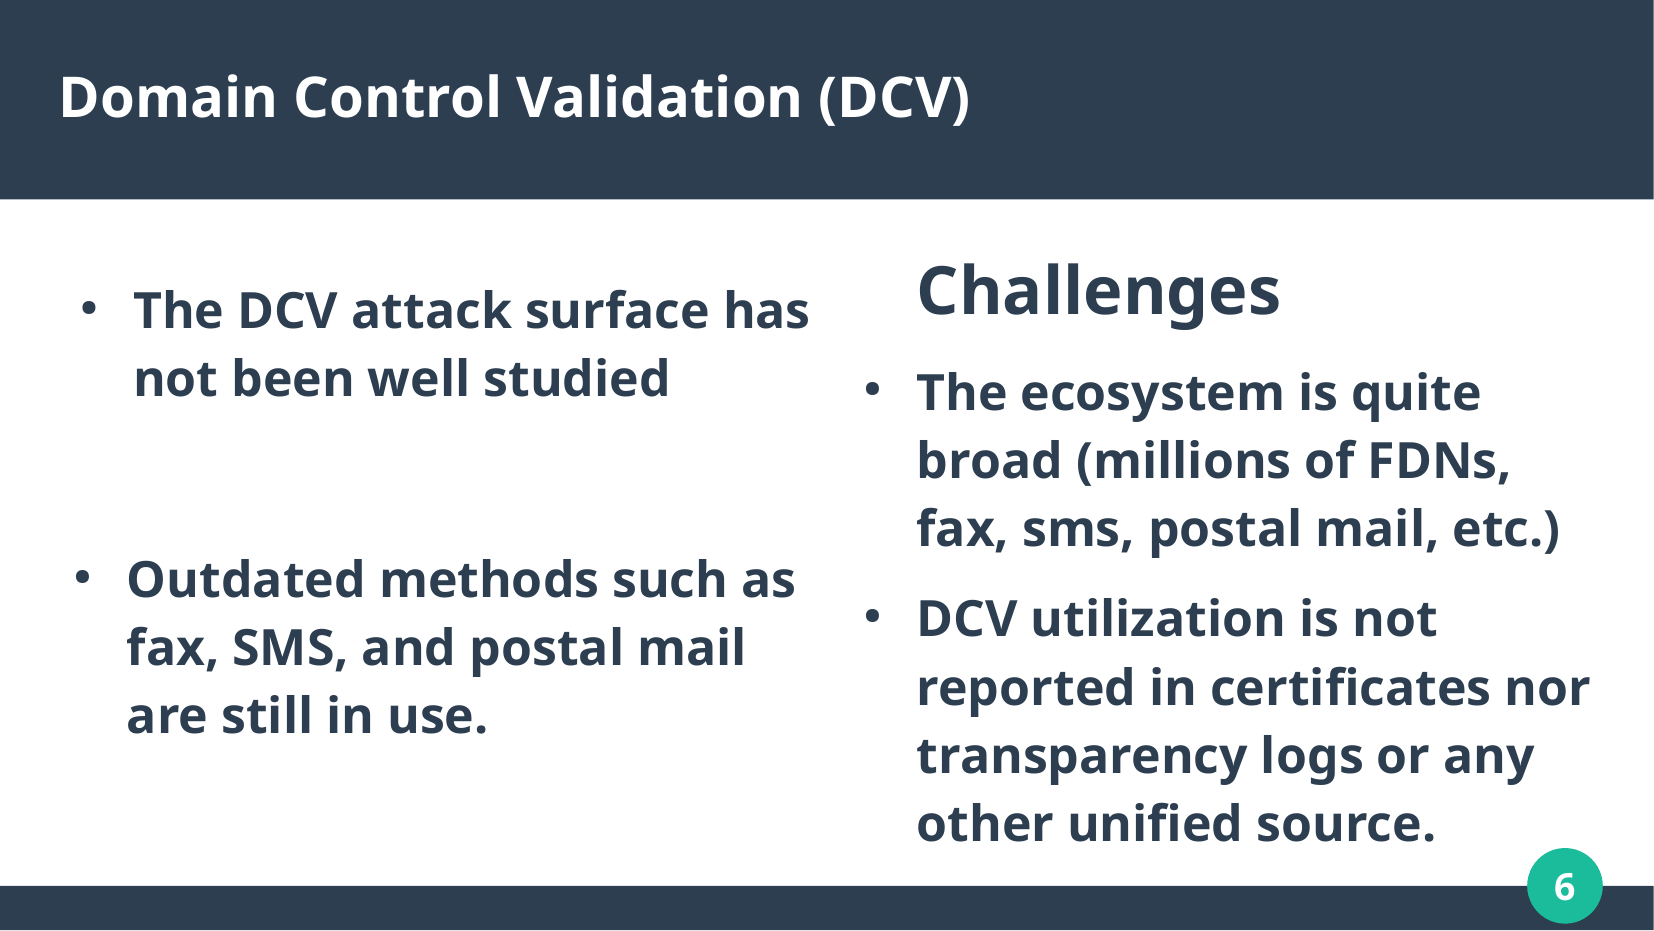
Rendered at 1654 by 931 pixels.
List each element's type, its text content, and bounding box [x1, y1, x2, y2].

list Challenges The ecosystem is quite broad (millions of FDNs, fax, sms, postal mail, etc.) DCV utilization is not reported in certificates nor transparency logs or any other unified source. [845, 243, 1596, 864]
title Domain Control Validation (DCV) [59, 37, 1595, 155]
list Outdated methods such as fax, SMS, and postal mail are still in use. [55, 543, 806, 777]
list The DCV attack surface has not been well studied [62, 275, 812, 508]
